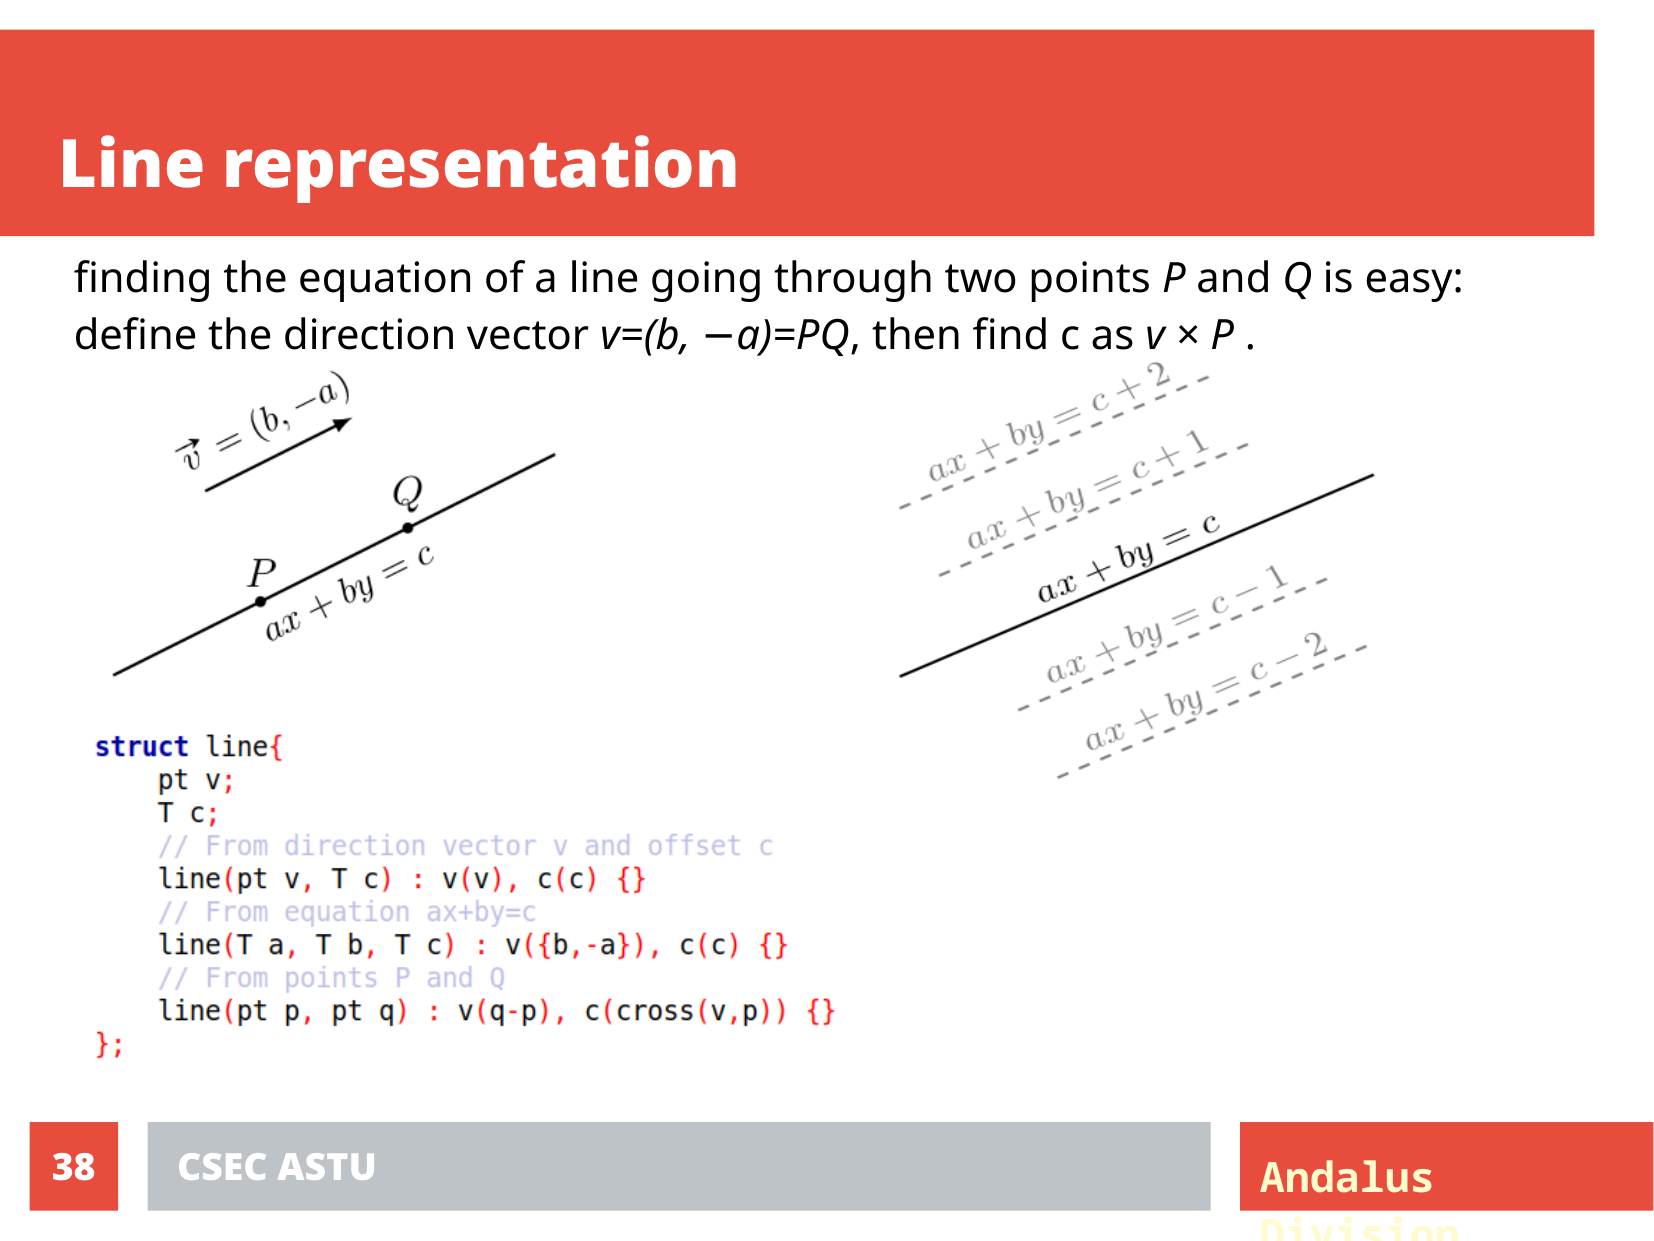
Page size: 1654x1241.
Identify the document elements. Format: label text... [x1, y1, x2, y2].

text_box Andalus Division [1245, 1140, 1636, 1197]
picture [885, 358, 1381, 781]
text_box finding the equation of a line going through two points P and Q is easy: define the direction vector v=(b, −a)=PQ, then find c as v × P . [59, 240, 1591, 1093]
title Line representation [59, 59, 1595, 207]
